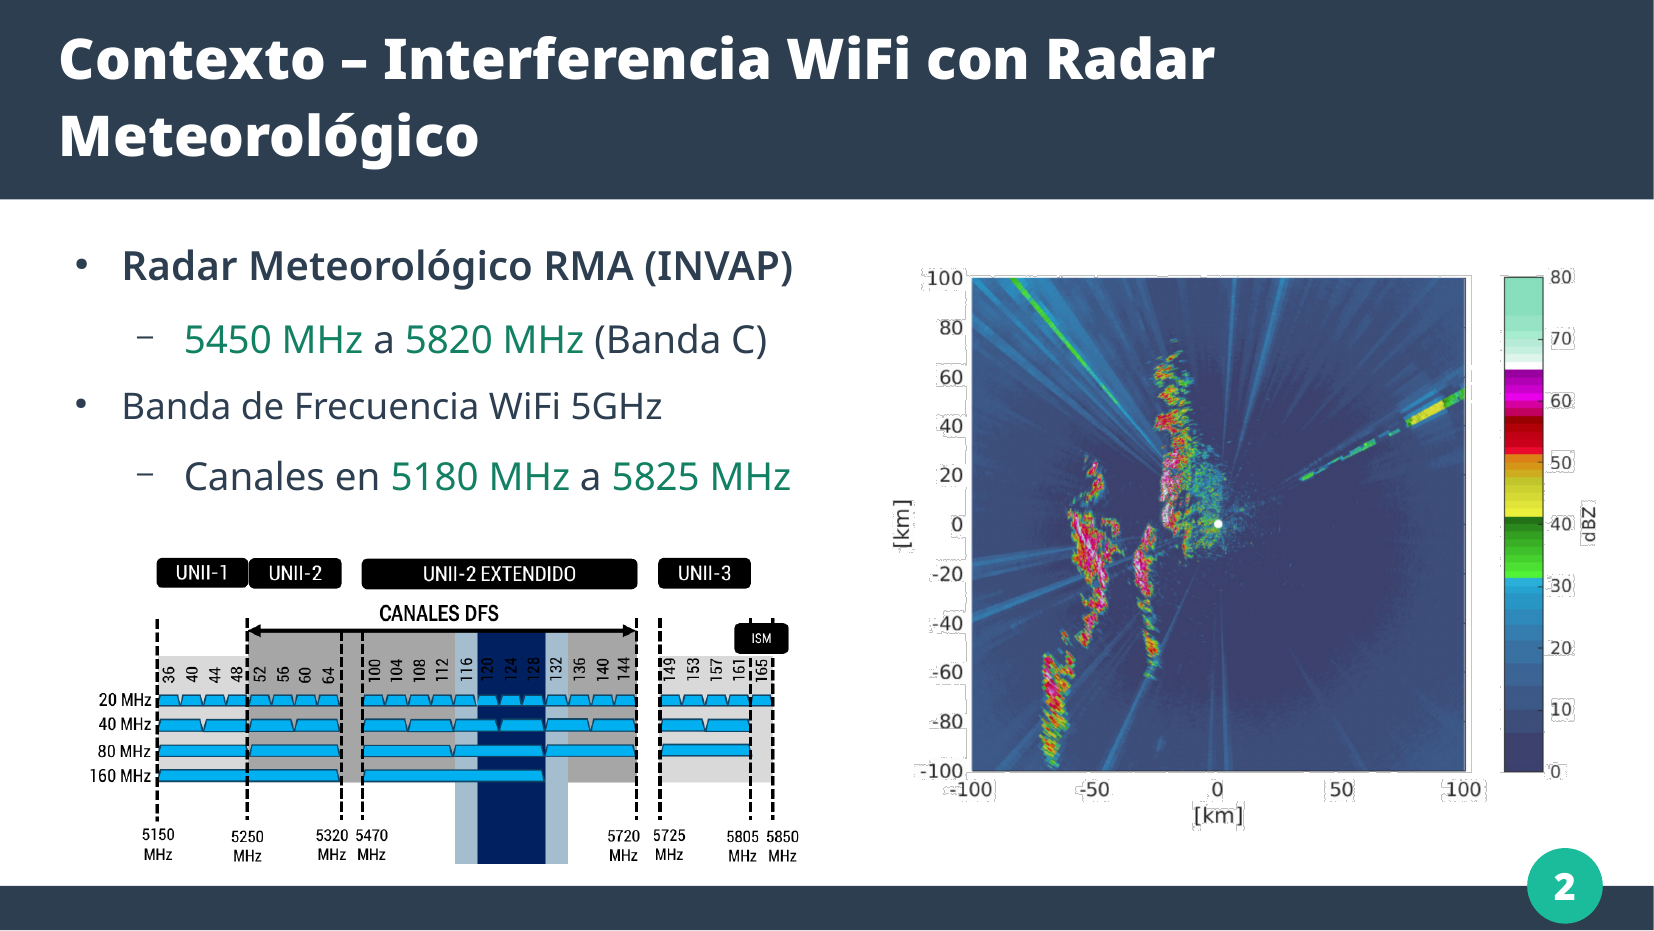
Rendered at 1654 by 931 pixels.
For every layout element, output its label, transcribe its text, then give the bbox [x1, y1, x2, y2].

picture [69, 551, 814, 864]
title Contexto – Interferencia WiFi con Radar Meteorológico [59, 37, 1595, 155]
list Radar Meteorológico RMA (INVAP) 5450 MHz a 5820 MHz (Banda C) Banda de Frecuencia WiFi 5GHz Canales en 5180 MHz a 5825 MHz [59, 237, 809, 520]
picture [892, 268, 1596, 831]
